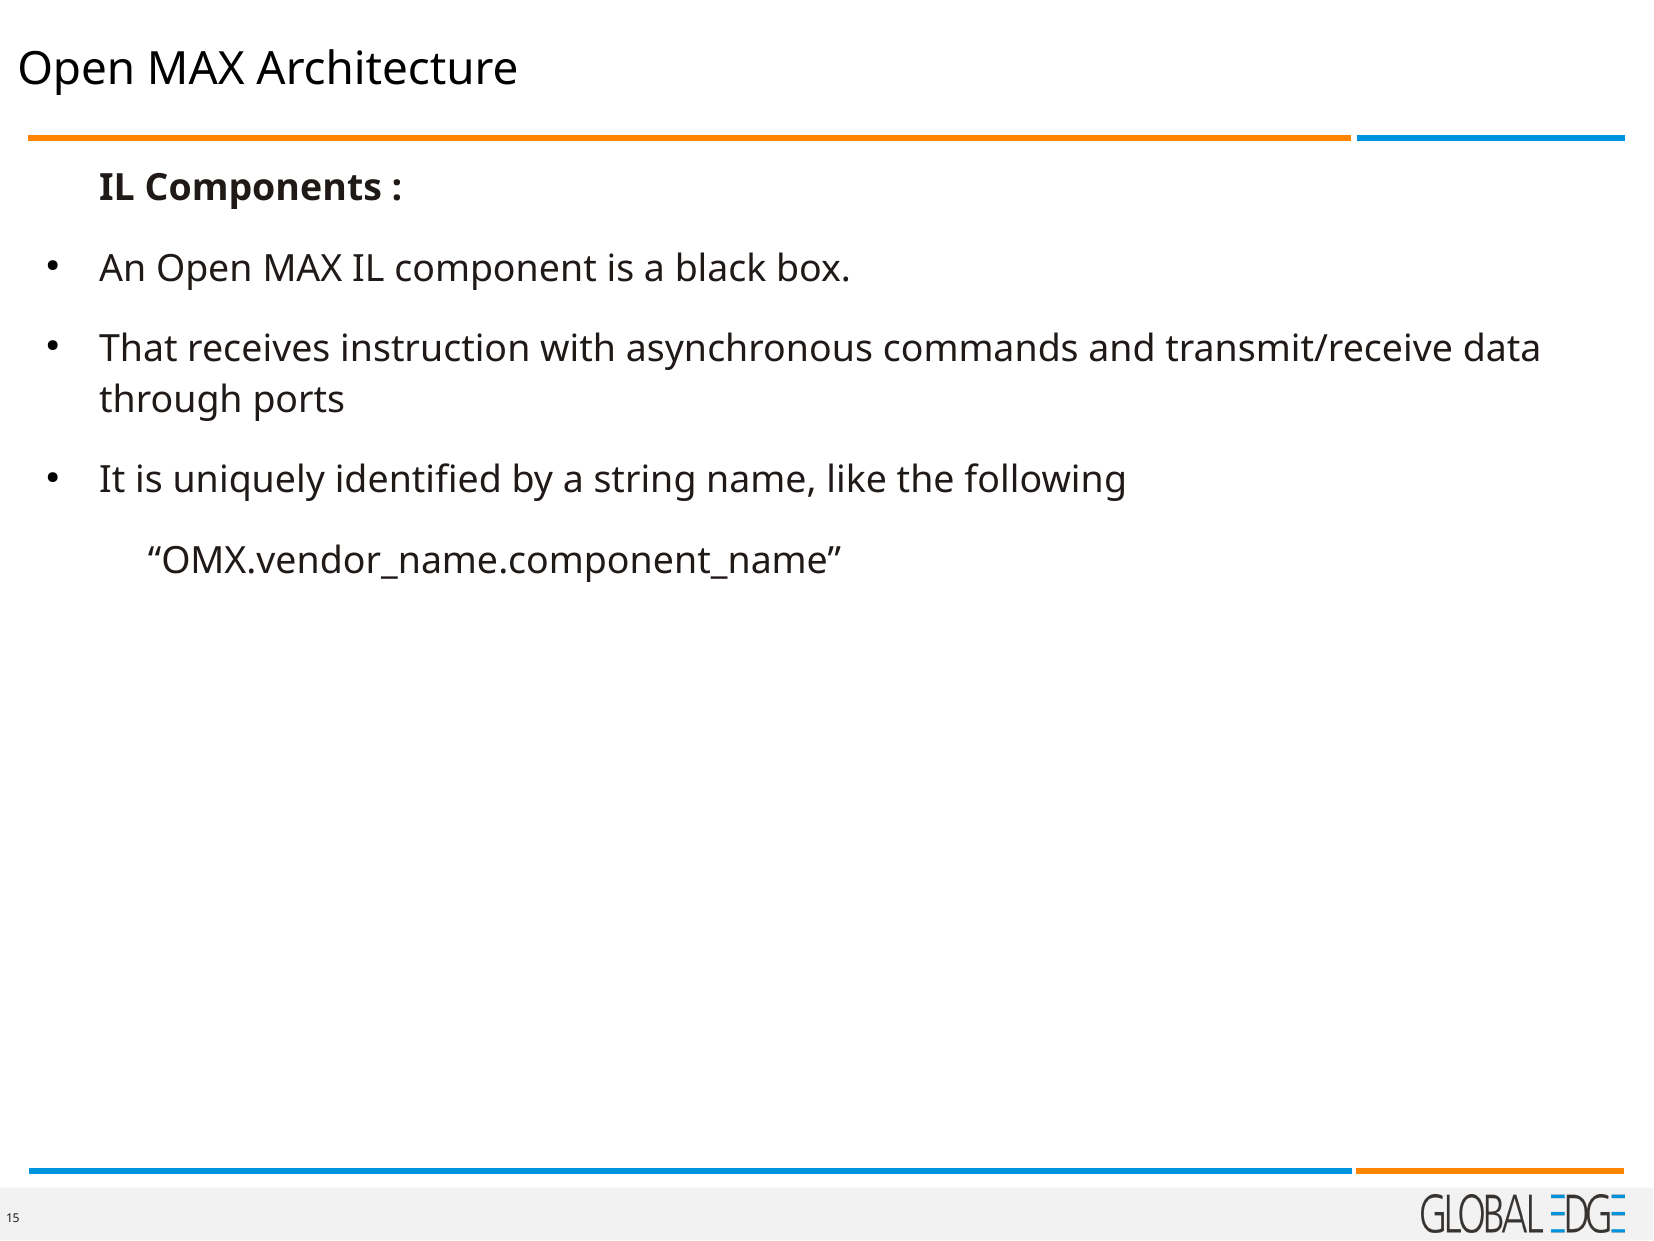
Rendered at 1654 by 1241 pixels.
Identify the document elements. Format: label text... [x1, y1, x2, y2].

picture [1421, 1194, 1625, 1233]
list IL Components : An Open MAX IL component is a black box. That receives instruction with asynchronous commands and transmit/receive data through ports It is uniquely identified by a string name, like the following “OMX.vendor_name.component_name” [28, 160, 1625, 1153]
title Open MAX Architecture [17, 18, 1499, 115]
